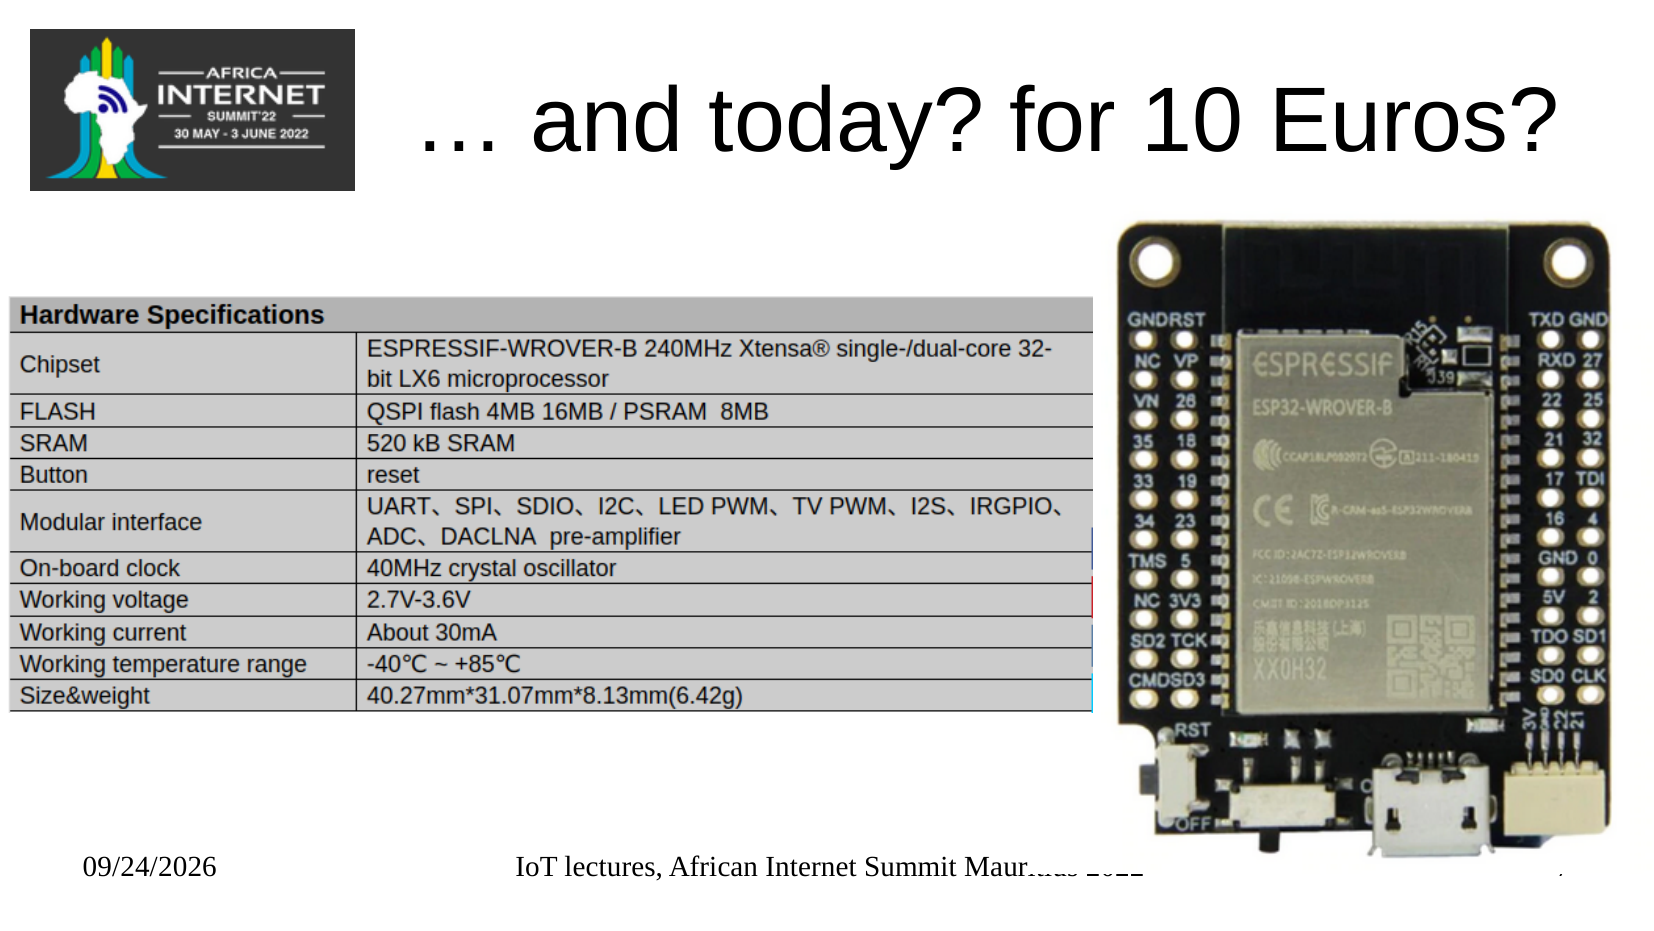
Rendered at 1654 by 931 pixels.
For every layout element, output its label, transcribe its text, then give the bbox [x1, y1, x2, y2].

picture [30, 29, 355, 191]
picture [5, 192, 1654, 874]
title … and today? for 10 Euros? [403, 37, 1571, 193]
